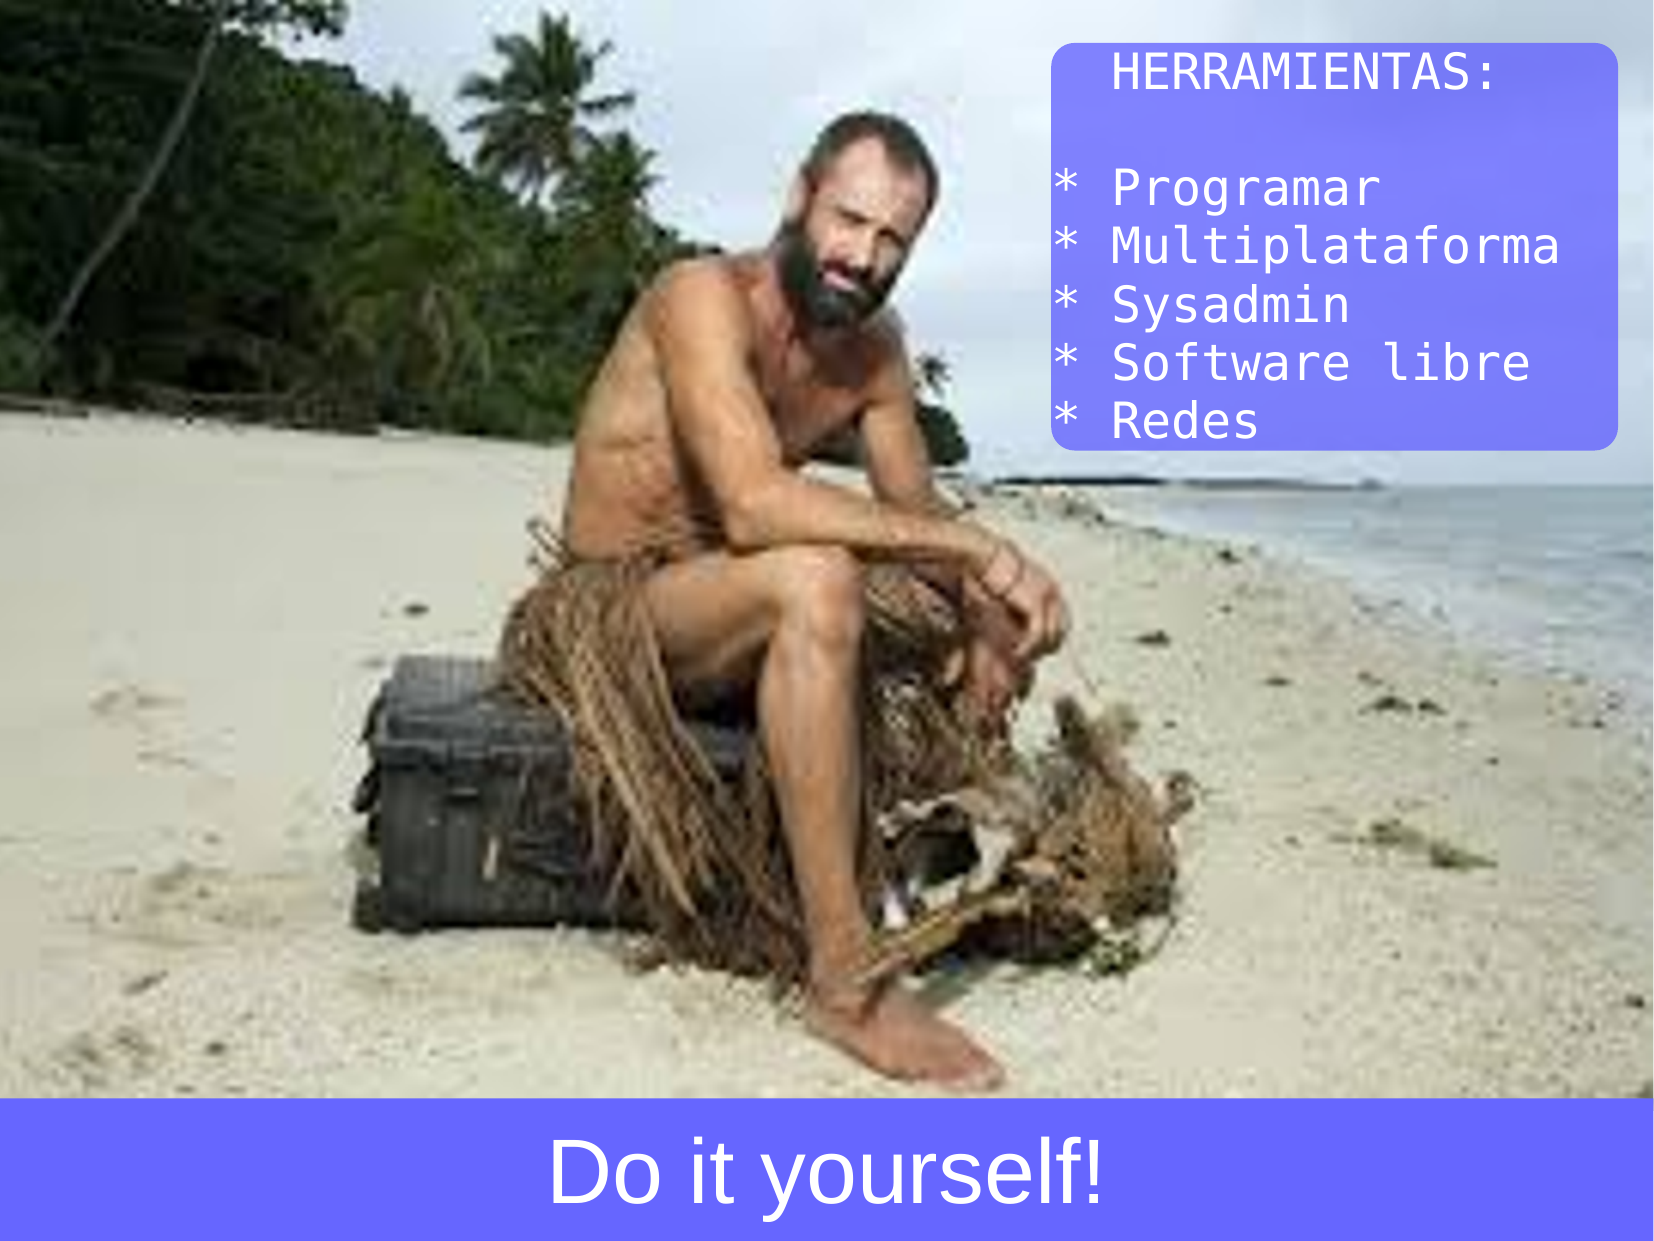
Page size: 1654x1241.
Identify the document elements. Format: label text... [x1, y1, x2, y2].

picture [0, 0, 1654, 1098]
title HERRAMIENTAS: * Programar * Multiplataforma * Sysadmin * Software libre * Redes [1051, 42, 1619, 451]
title Do it yourself! [0, 1098, 1654, 1241]
